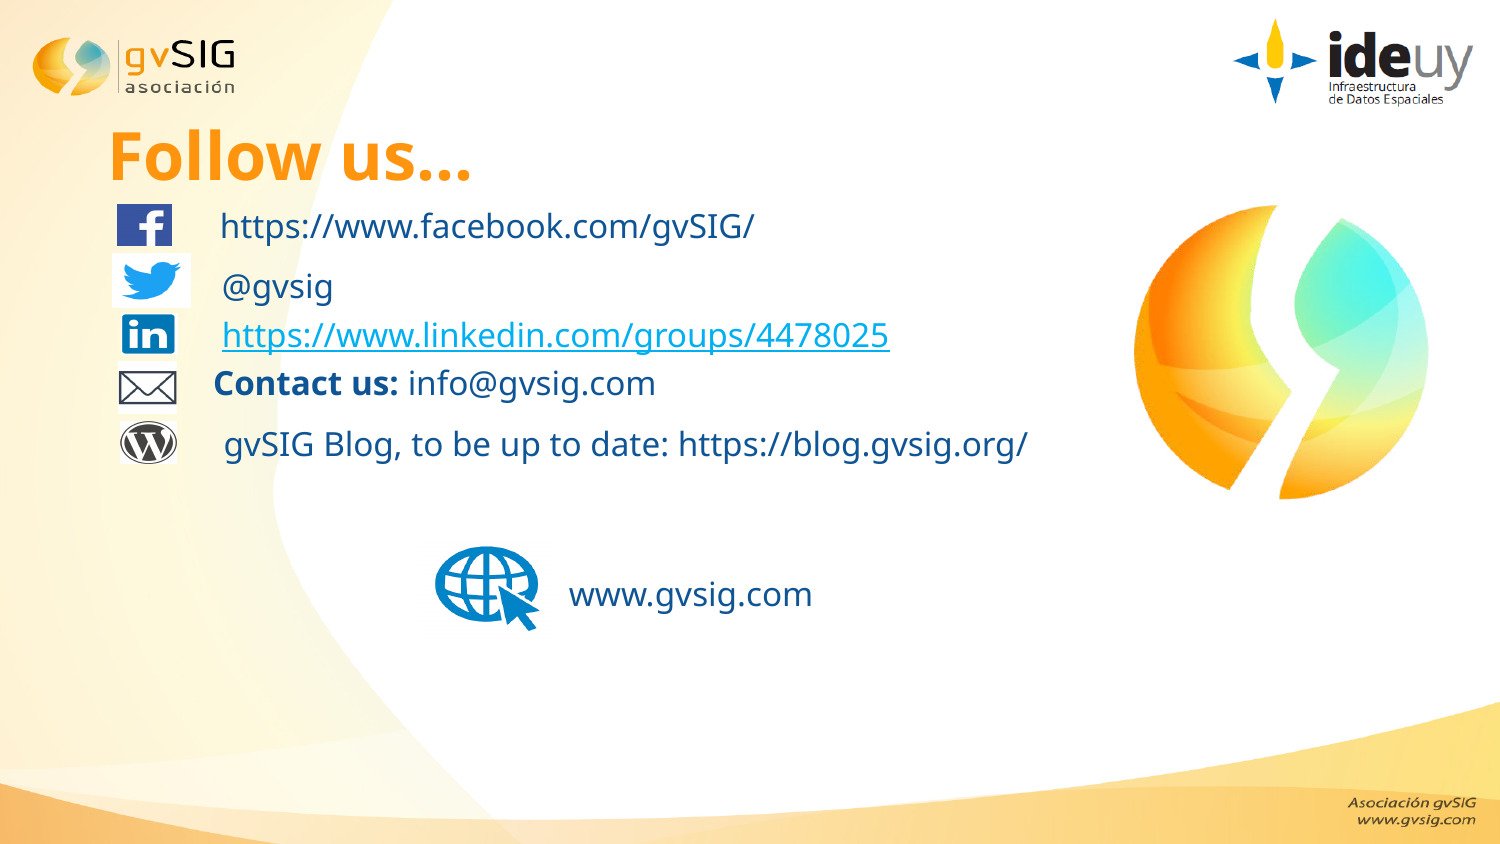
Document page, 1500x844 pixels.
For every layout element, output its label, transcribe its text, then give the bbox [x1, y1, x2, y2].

text_box @gvsig [256, 282, 266, 296]
text_box @gvsig [198, 258, 1118, 306]
text_box Contact us: info@gvsig.com [198, 354, 1118, 403]
picture [0, 0, 1500, 844]
text_box www.gvsig.com [554, 563, 948, 629]
text_box @gvsig [318, 282, 328, 296]
text_box gvSIG Blog, to be up to date: https://blog.gvsig.org/ [208, 413, 1118, 478]
text_box https://www.linkedin.com/groups/4478025 [198, 306, 1118, 354]
text_box https://www.facebook.com/gvSIG/ [196, 195, 1072, 260]
title Follow us... [107, 115, 1458, 193]
